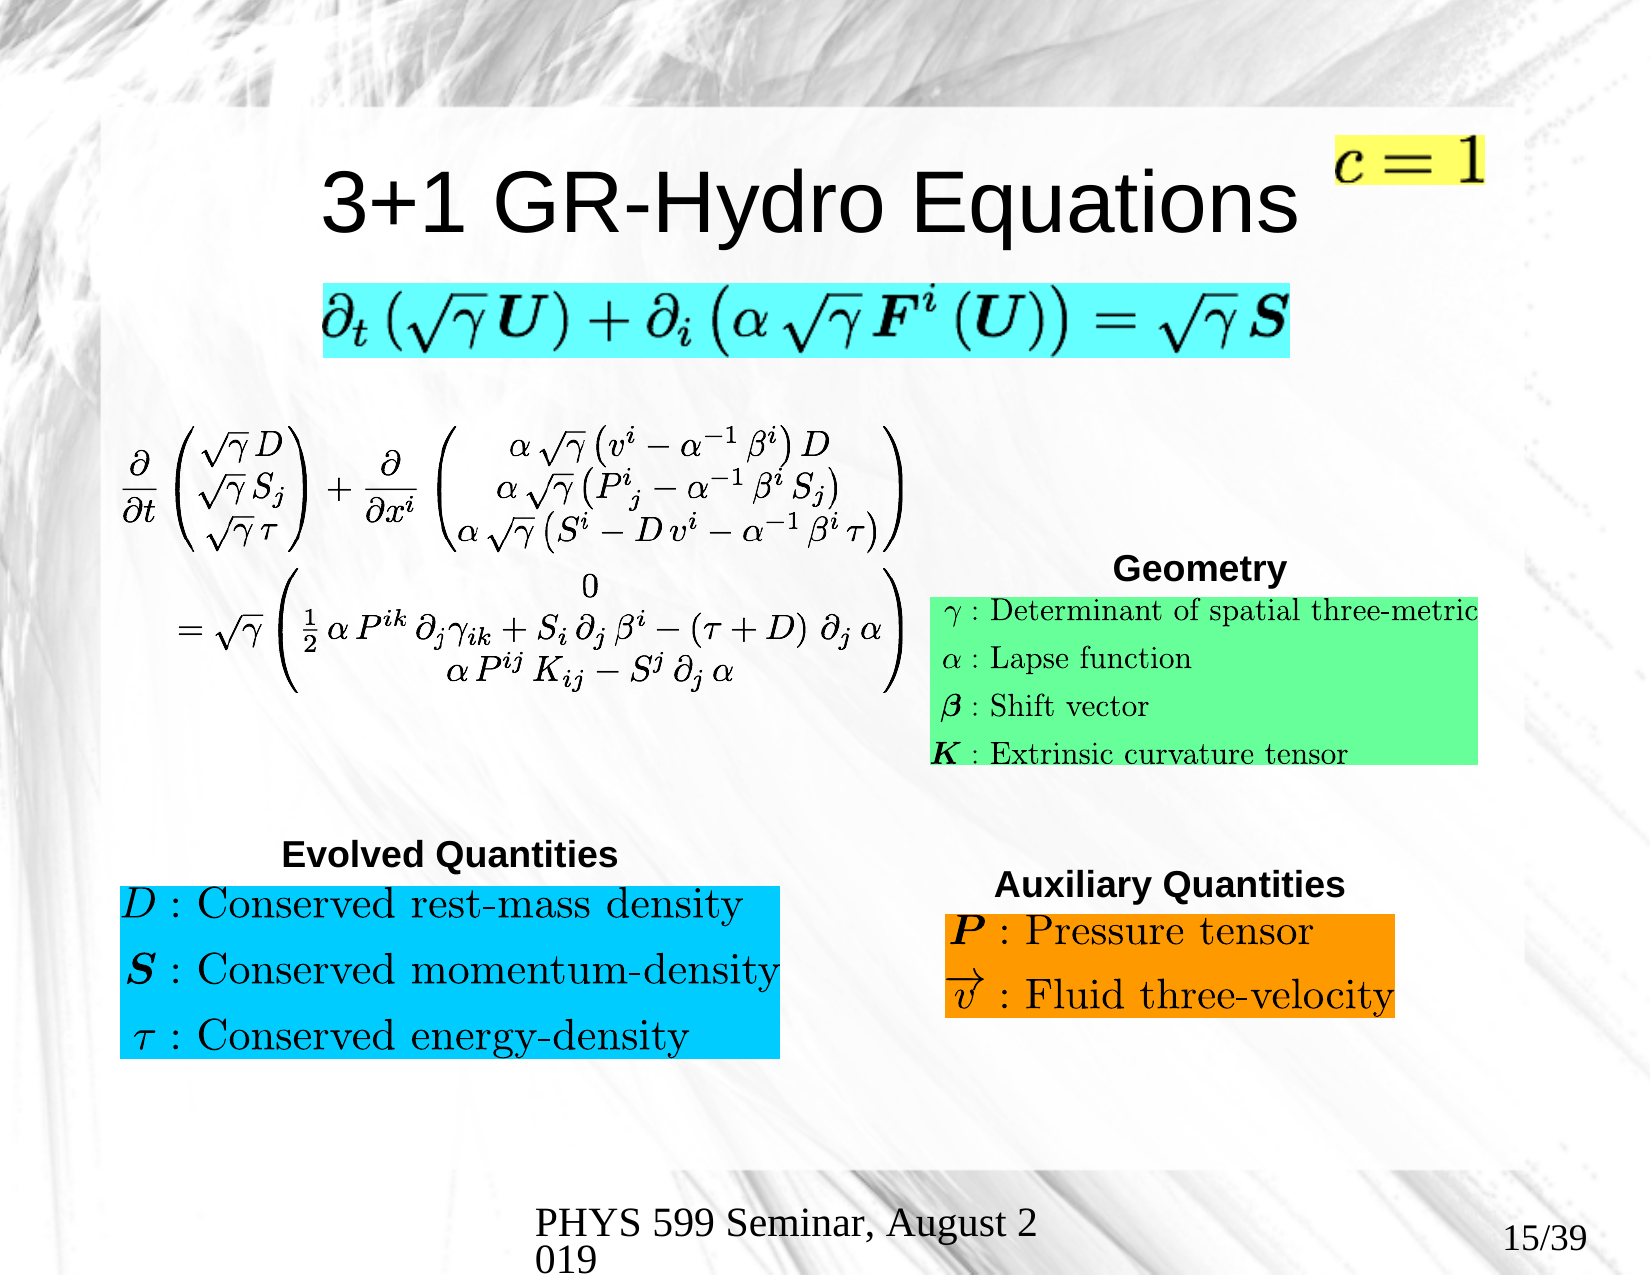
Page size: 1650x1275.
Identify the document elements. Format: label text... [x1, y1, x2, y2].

picture [0, 0, 1650, 1275]
title 3+1 GR-Hydro Equations [117, 115, 1503, 288]
text_box Geometry [930, 539, 1471, 597]
text_box Auxiliary Quantities [945, 855, 1396, 913]
text_box Evolved Quantities [120, 825, 781, 883]
